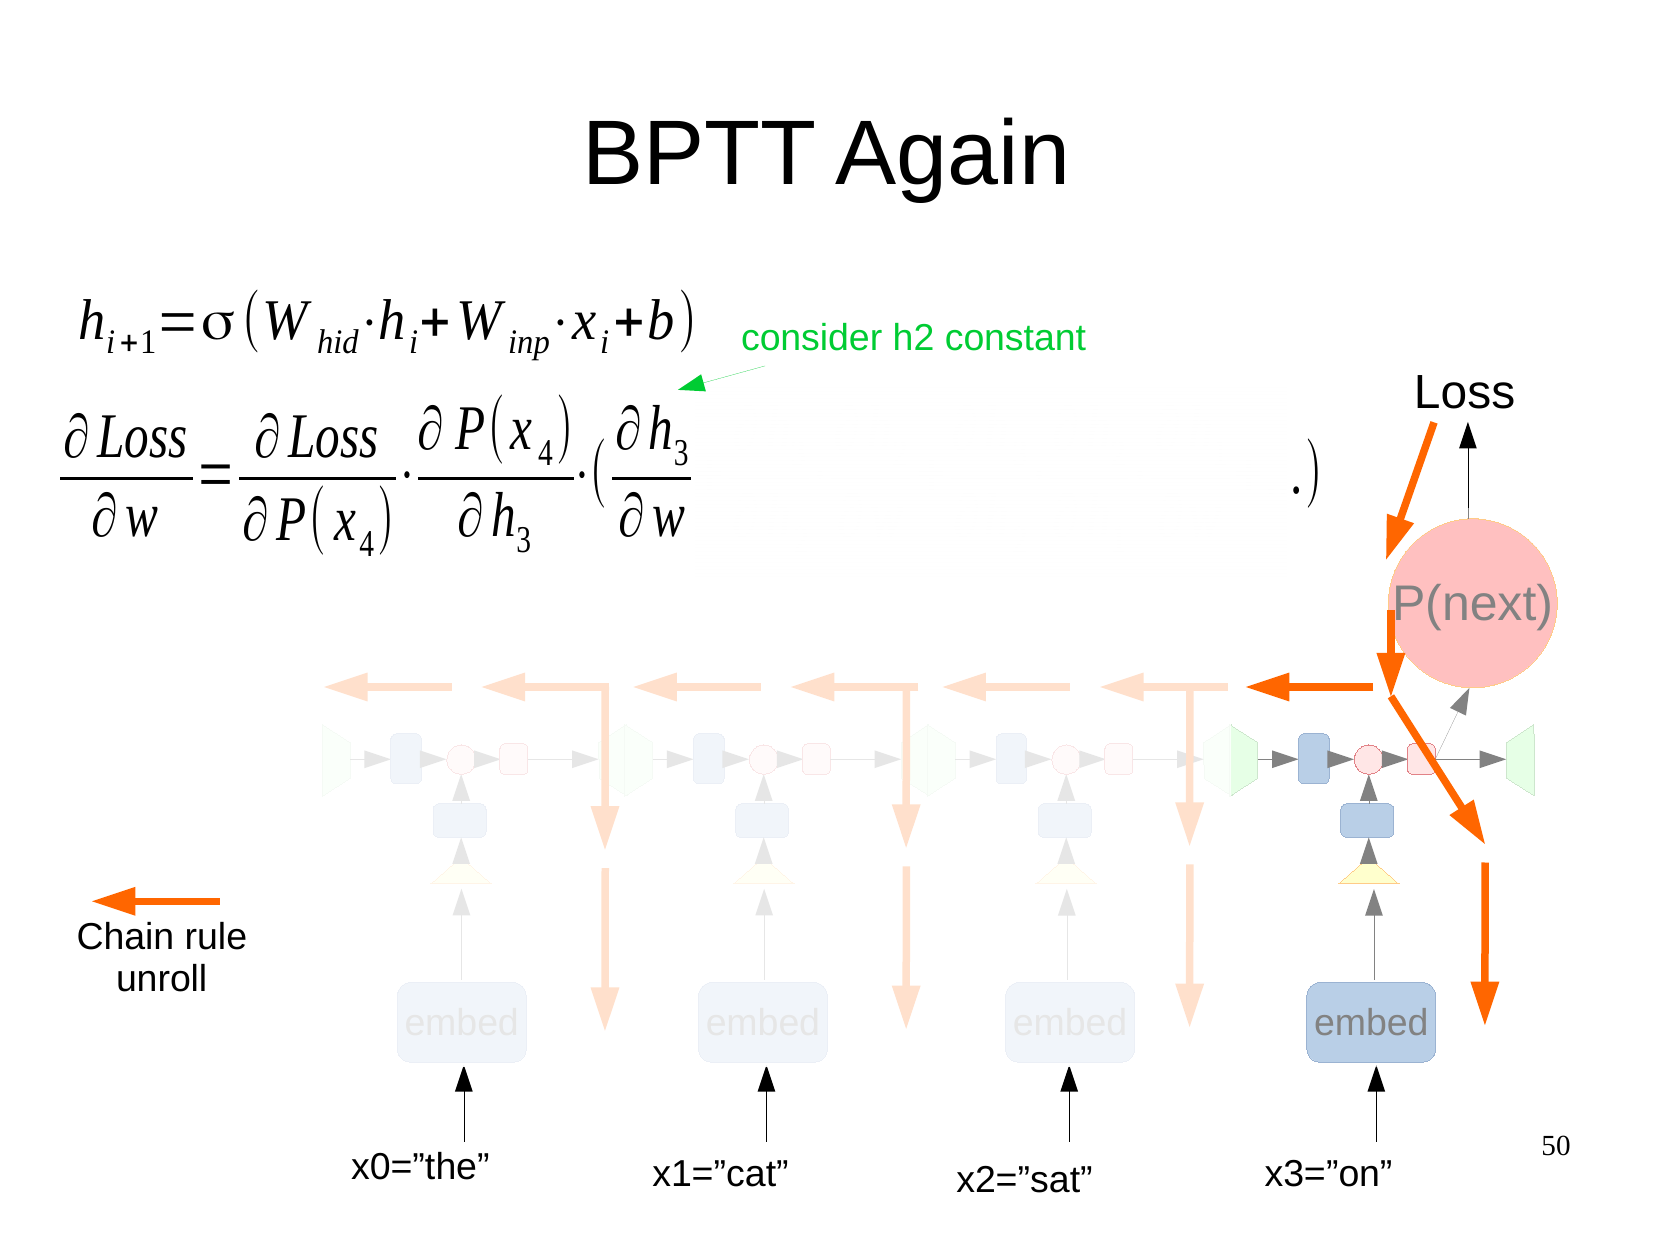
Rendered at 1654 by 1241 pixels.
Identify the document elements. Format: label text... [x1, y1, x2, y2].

chart [65, 285, 711, 361]
title BPTT Again [82, 49, 1571, 257]
text_box x3=”on” [1249, 1144, 1464, 1202]
picture [160, 384, 1592, 1068]
text_box x0=”the” [336, 1138, 546, 1196]
text_box x1=”cat” [637, 1144, 847, 1202]
text_box Loss [1399, 357, 1531, 447]
chart [45, 389, 695, 564]
text_box Chain rule unroll [61, 908, 262, 1007]
text_box x2=”sat” [941, 1150, 1168, 1208]
chart [1287, 389, 1334, 564]
text_box consider h2 constant [726, 309, 1102, 366]
